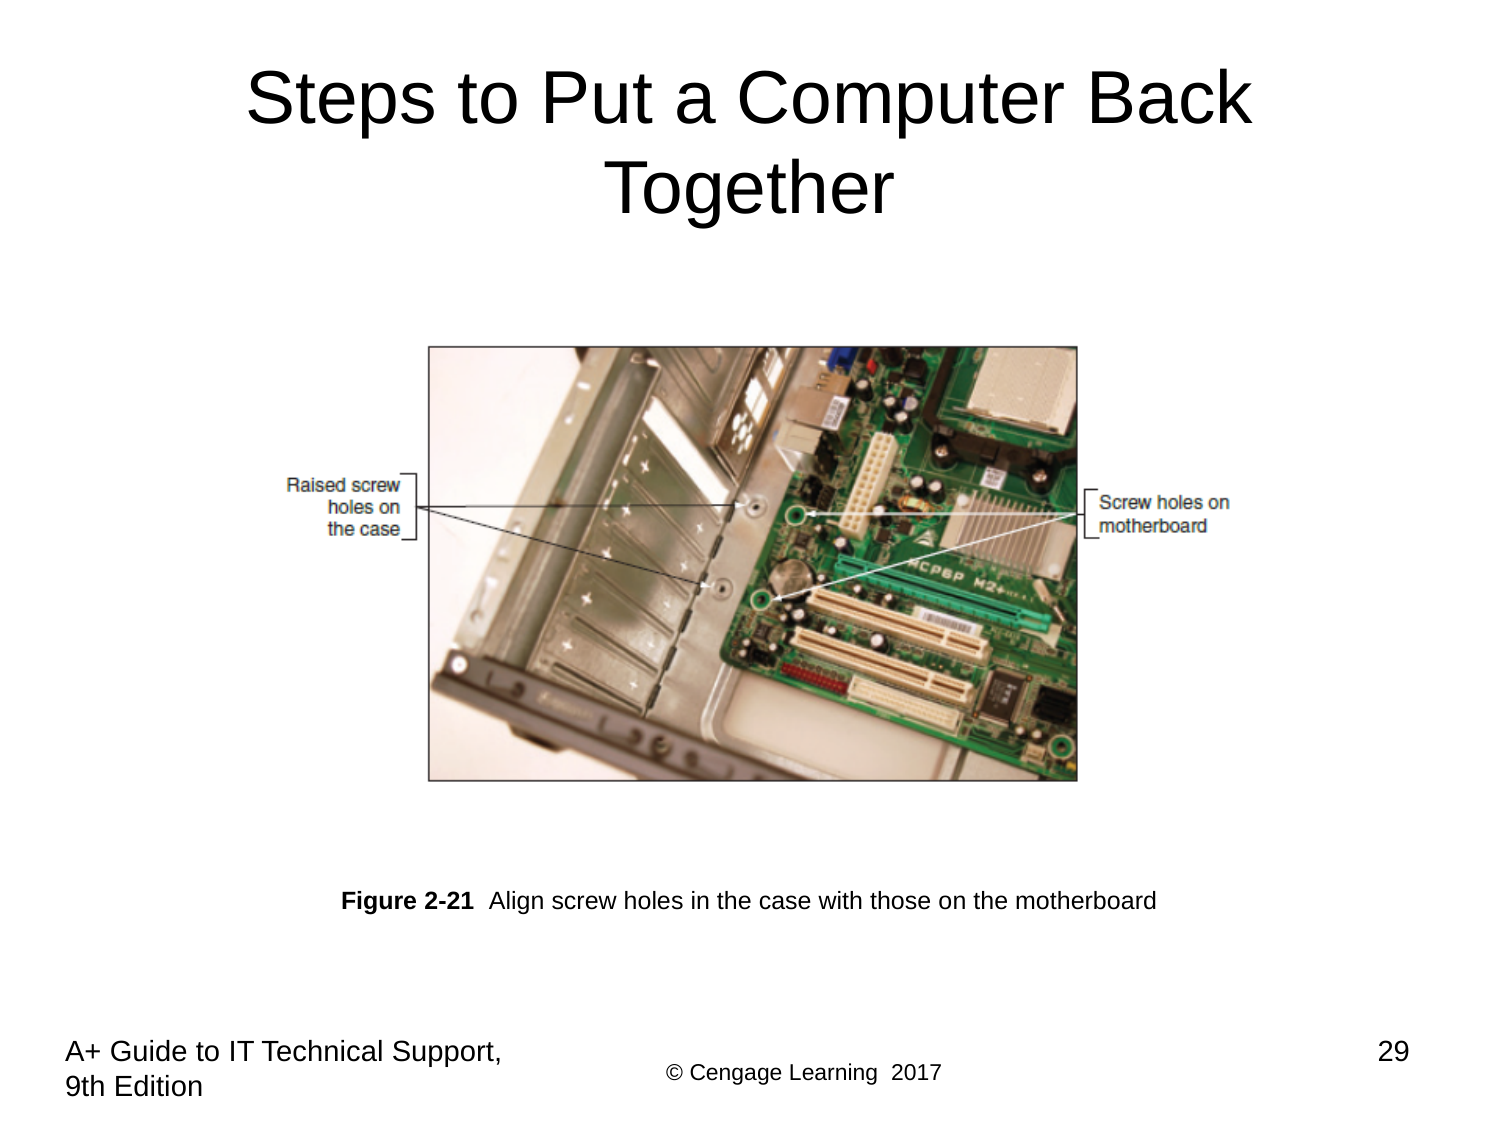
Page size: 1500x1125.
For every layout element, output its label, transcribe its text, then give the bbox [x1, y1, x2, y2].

title Steps to Put a Computer Back Together [75, 45, 1425, 233]
footer A+ Guide to IT Technical Support, 9th Edition [50, 1025, 550, 1104]
text_box Figure 2-21 Align screw holes in the case with those on the motherboard [326, 877, 1174, 923]
slide_number <number> [1074, 1024, 1425, 1103]
picture [264, 337, 1236, 796]
